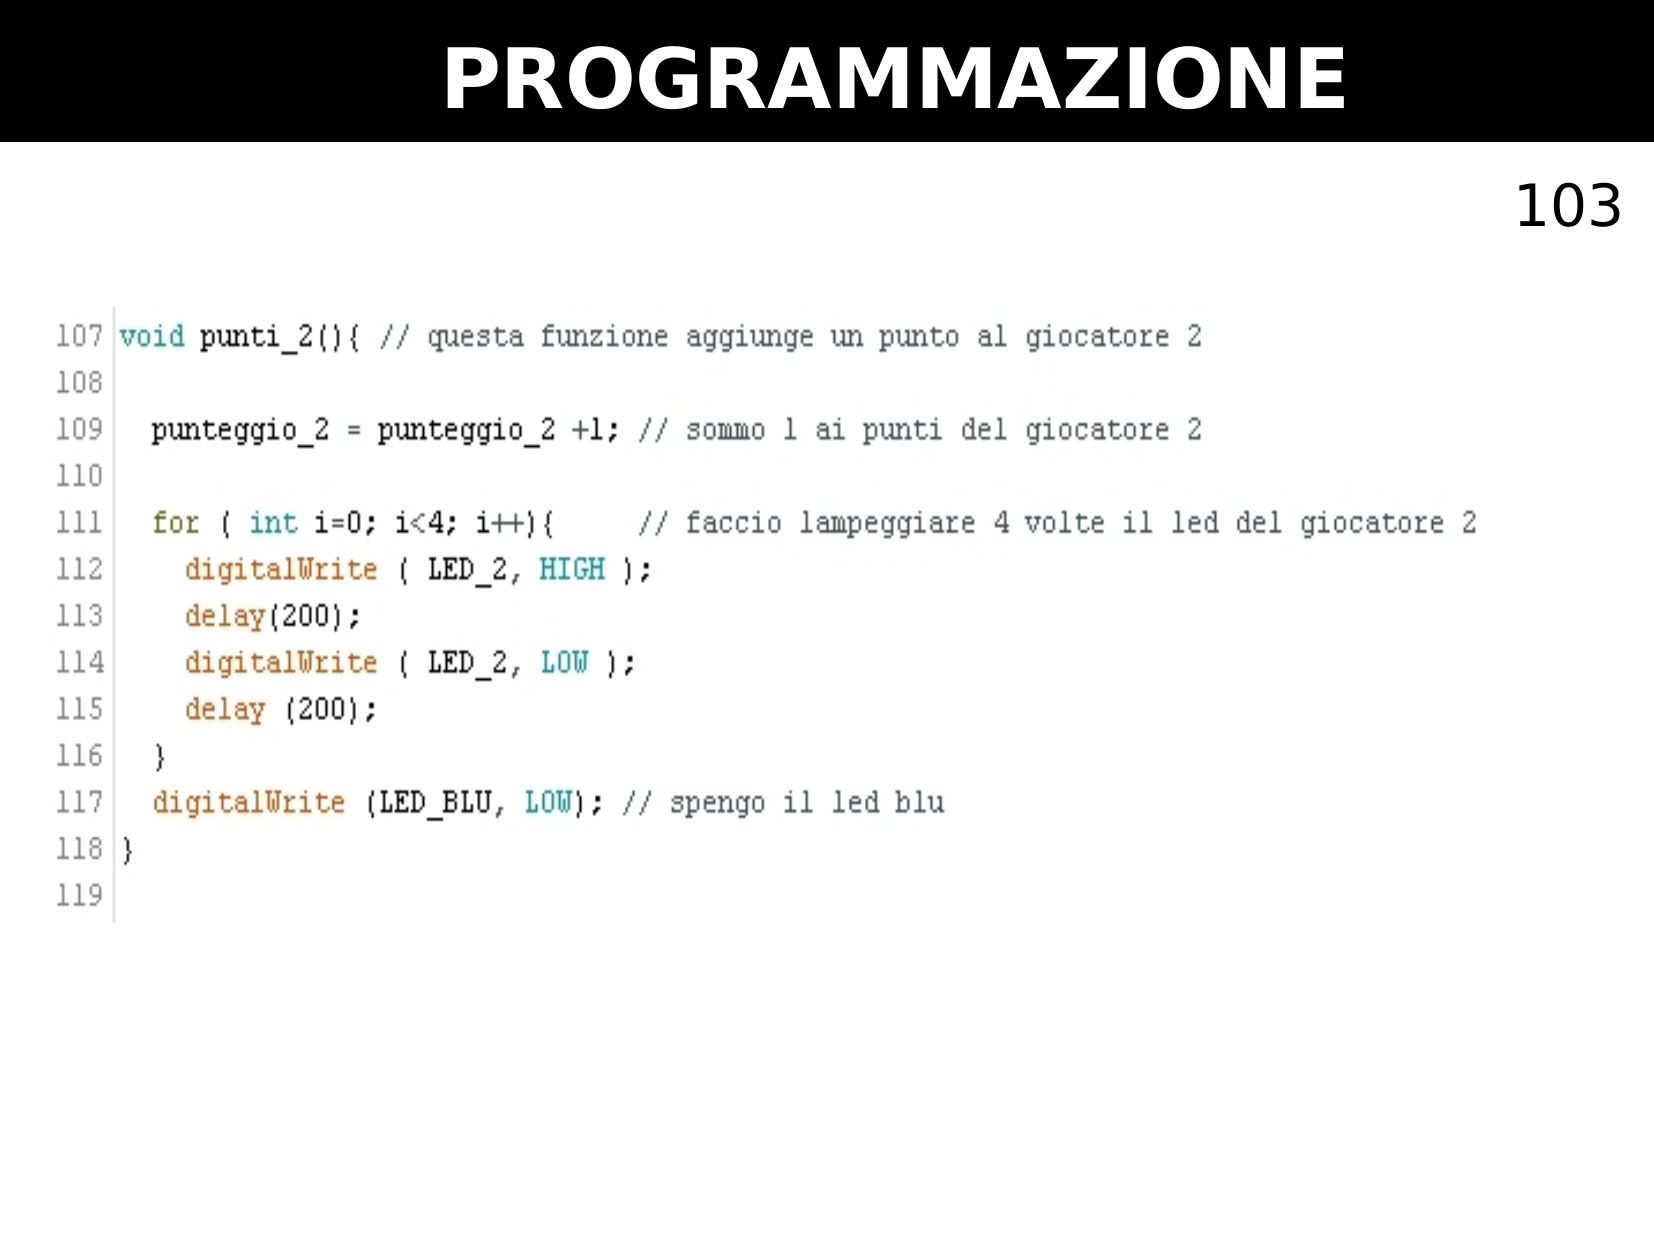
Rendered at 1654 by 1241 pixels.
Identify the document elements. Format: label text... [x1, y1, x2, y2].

picture [35, 306, 1619, 923]
text_box PROGRAMMAZIONE [425, 23, 1366, 136]
text_box [0, 0, 1654, 142]
text_box 103 [1498, 165, 1640, 249]
